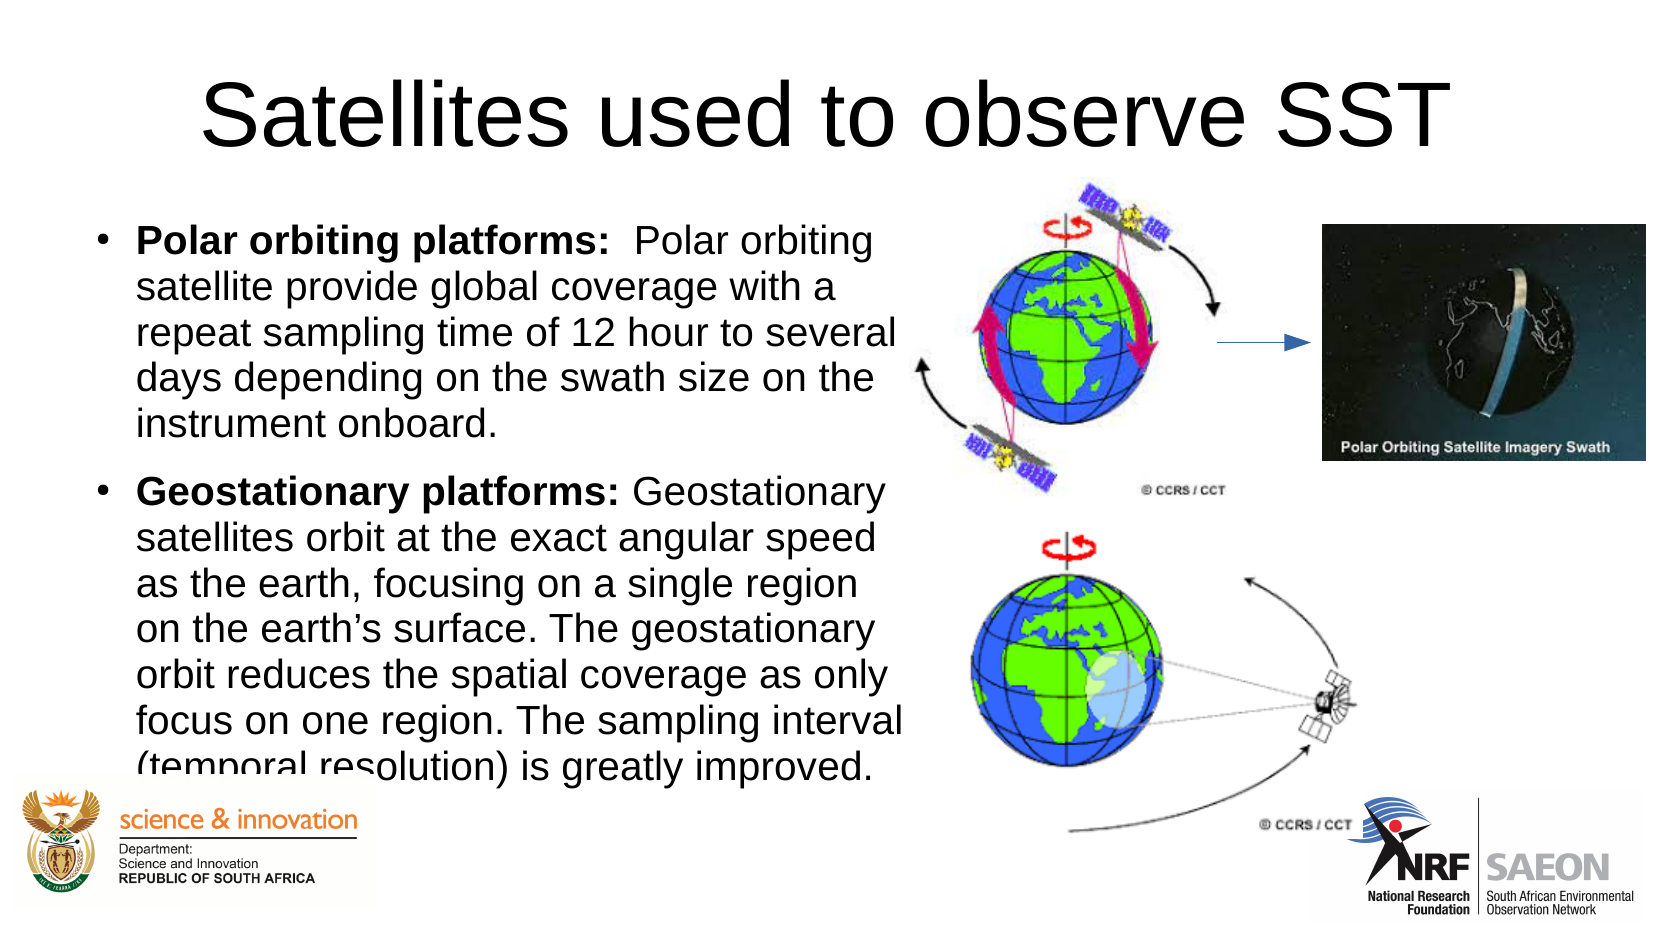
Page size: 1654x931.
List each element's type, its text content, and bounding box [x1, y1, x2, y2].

title Satellites used to observe SST [82, 37, 1571, 193]
list Polar orbiting platforms: Polar orbiting satellite provide global coverage with a repeat sampling time of 12 hour to several days depending on the swath size on the instrument onboard. Geostationary platforms: Geostationary satellites orbit at the exact angular speed as the earth, focusing on a single region on the earth’s surface. The geostationary orbit reduces the spatial coverage as only focus on one region. The sampling interval (temporal resolution) is greatly improved. [82, 217, 910, 898]
picture [1322, 224, 1646, 461]
picture [968, 526, 1642, 922]
picture [909, 177, 1227, 499]
picture [11, 774, 376, 910]
